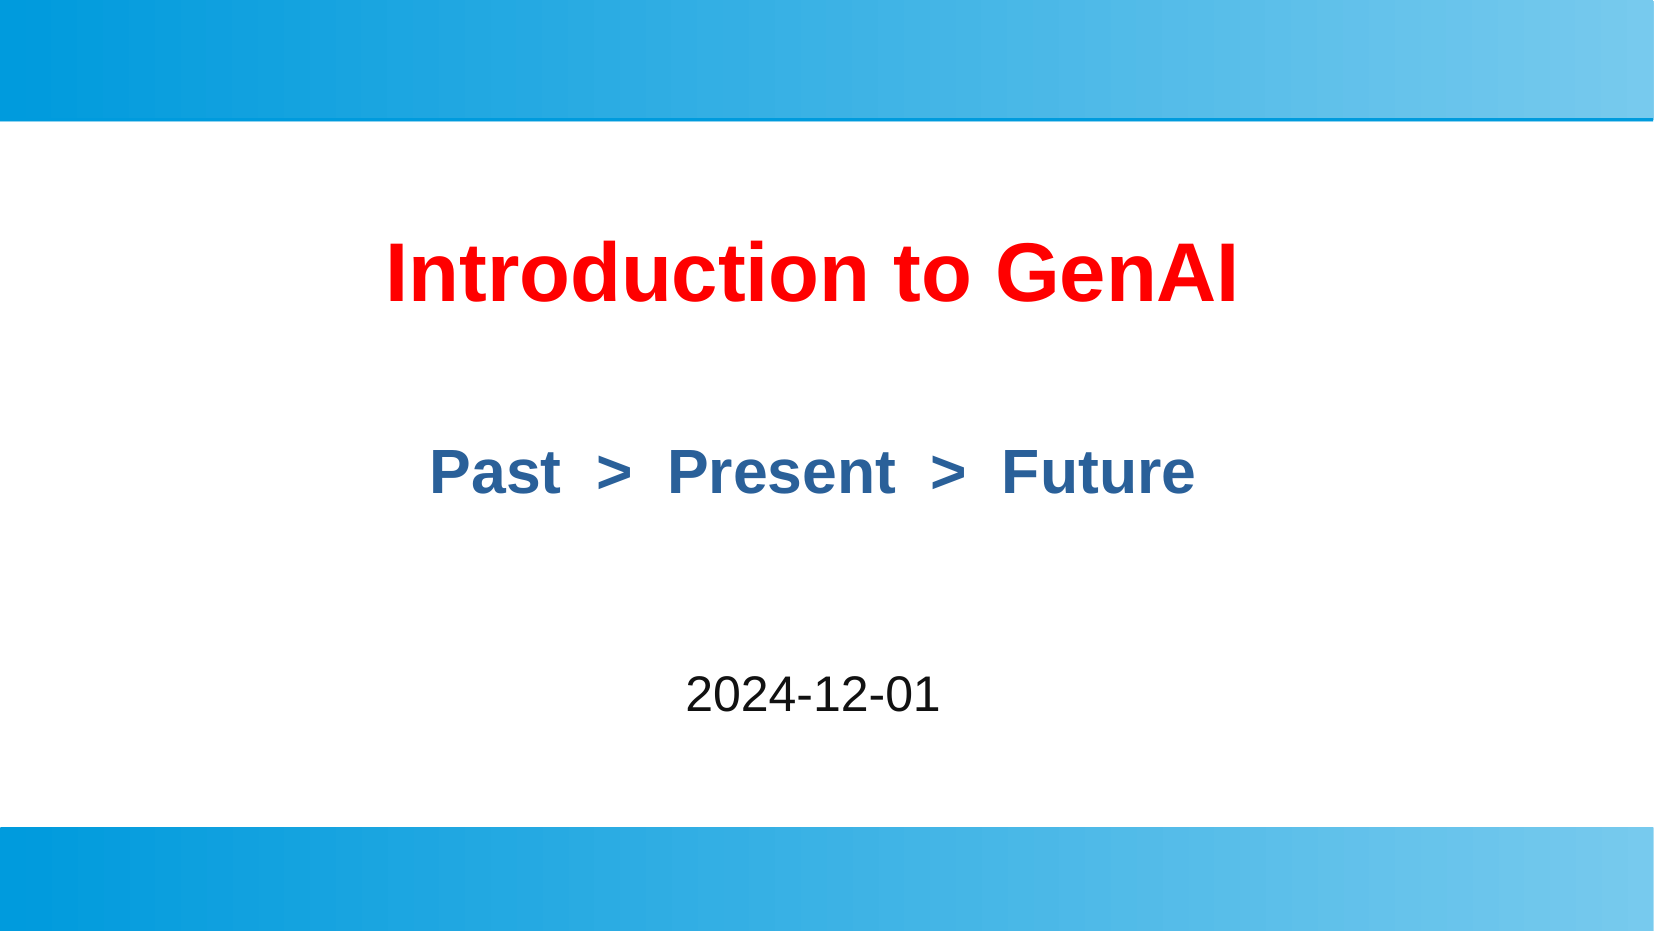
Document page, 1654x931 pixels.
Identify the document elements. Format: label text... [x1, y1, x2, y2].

title Introduction to GenAI [75, 197, 1552, 348]
title 2024-12-01 [75, 637, 1552, 751]
title Past > Present > Future [75, 396, 1552, 547]
